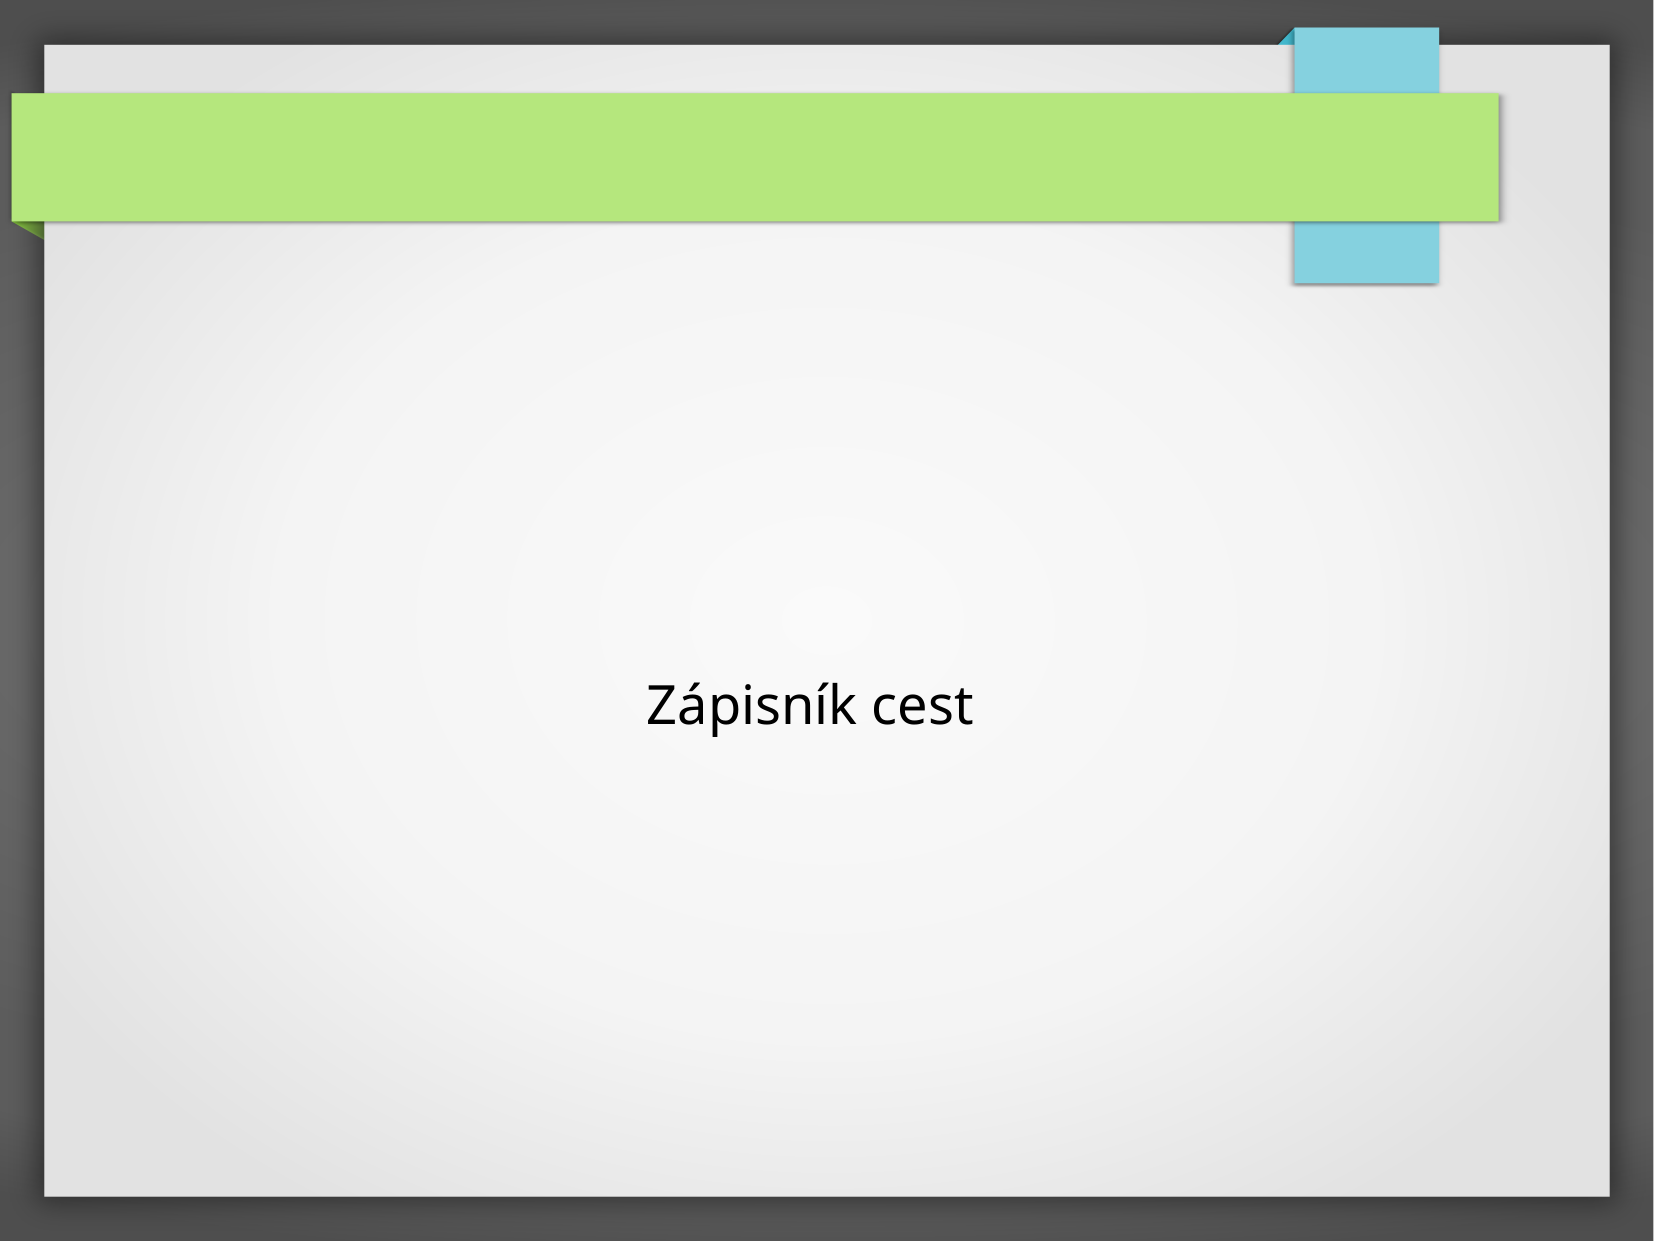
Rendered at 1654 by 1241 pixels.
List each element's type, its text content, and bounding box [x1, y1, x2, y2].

subtitle Zápisník cest [82, 343, 1538, 1063]
picture [0, 0, 1654, 1241]
